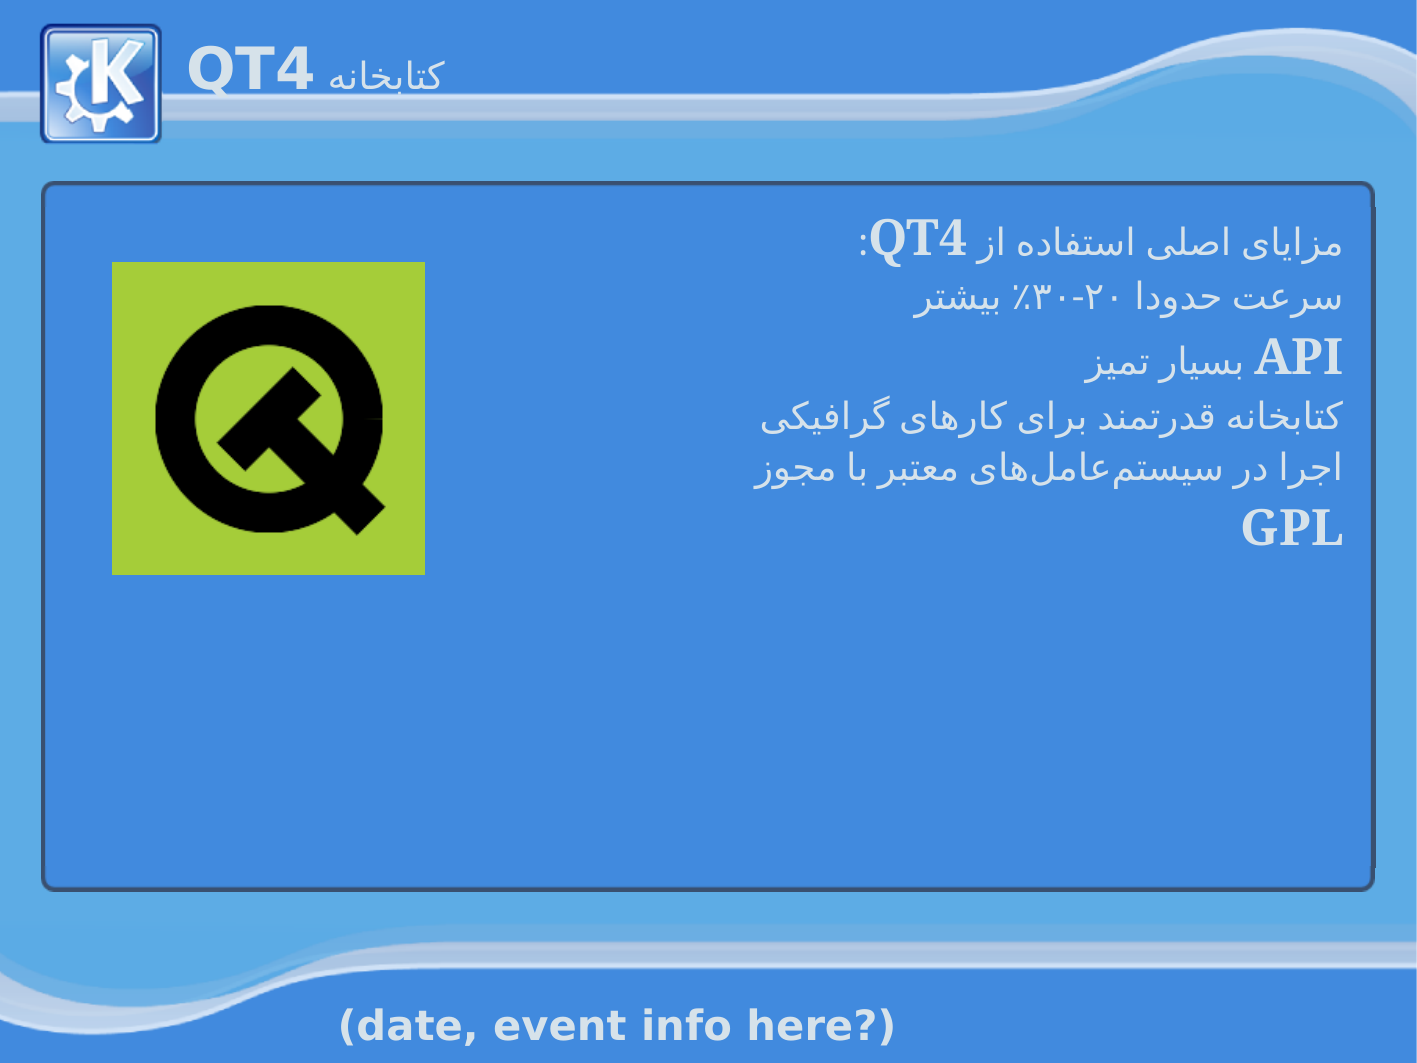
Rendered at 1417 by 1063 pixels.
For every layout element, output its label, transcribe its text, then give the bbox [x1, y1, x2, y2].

text_box کتابخانه QT4 [171, 27, 1048, 134]
picture [0, 0, 1417, 1063]
text_box مزایای اصلی استفاده از QT4: سرعت حدودا ۲۰-۳۰٪ بیشتر API بسیار تمیز کتابخانه قدرتمند برای کار‌های گرافیکی اجرا در سیستم‌عامل‌های معتبر با مجوز GPL [675, 194, 1359, 702]
